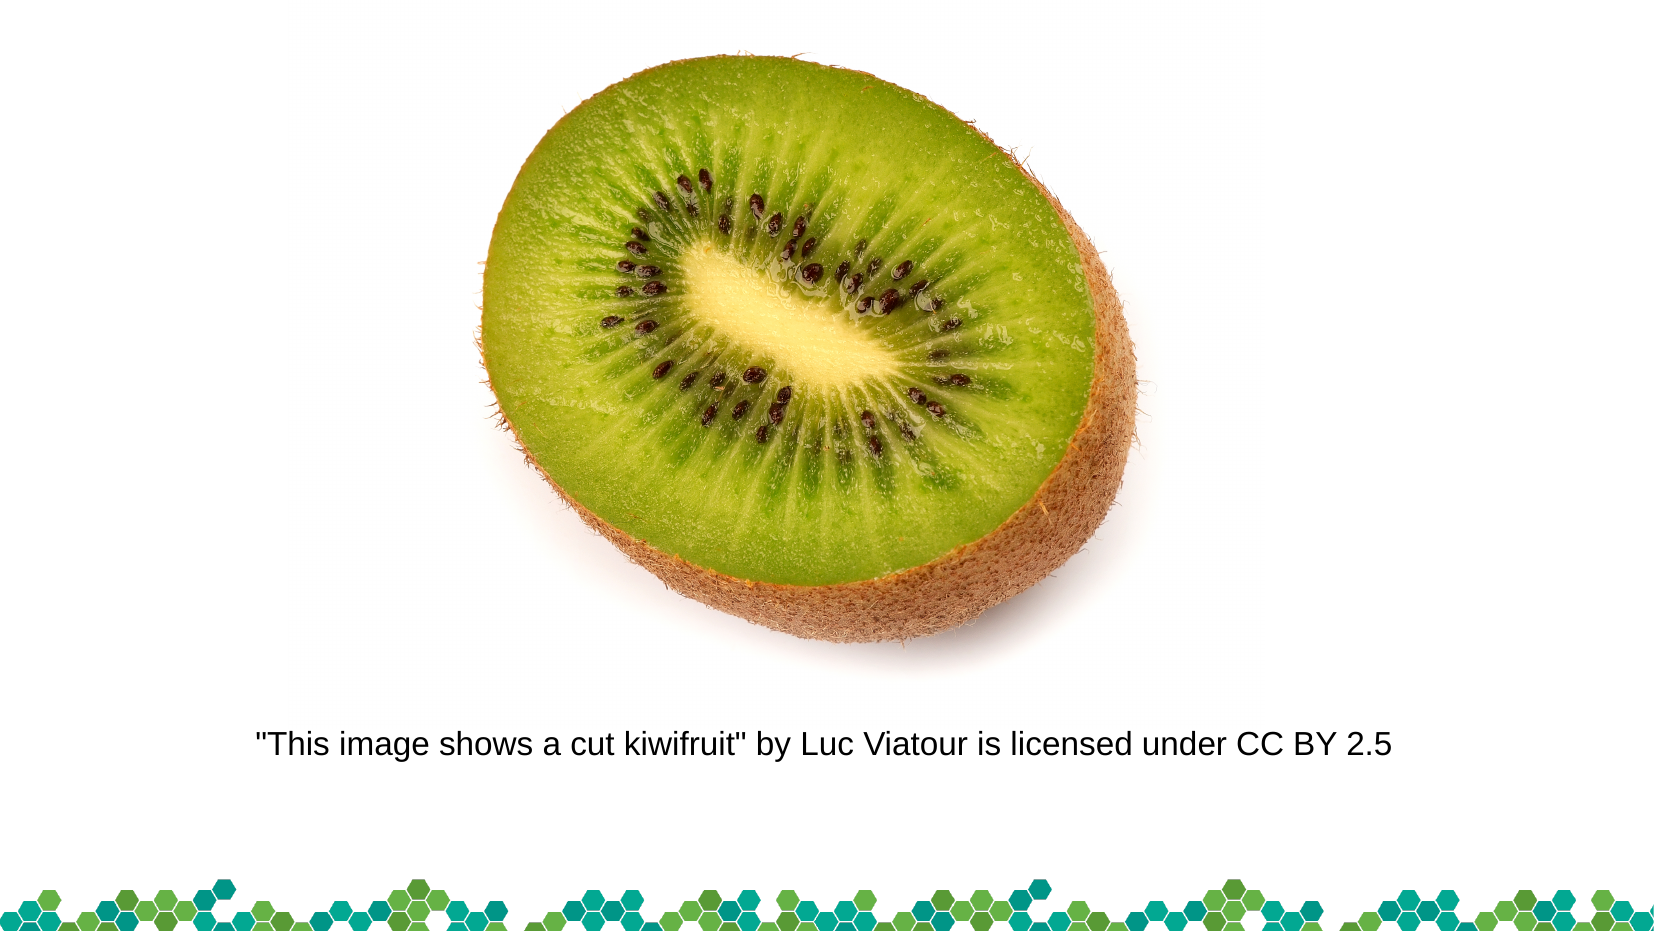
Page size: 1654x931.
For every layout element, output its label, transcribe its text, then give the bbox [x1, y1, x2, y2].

picture [288, 0, 1265, 718]
text_box "This image shows a cut kiwifruit" by Luc Viatour is licensed under CC BY 2.5 [240, 718, 1425, 793]
picture [0, 871, 1654, 931]
